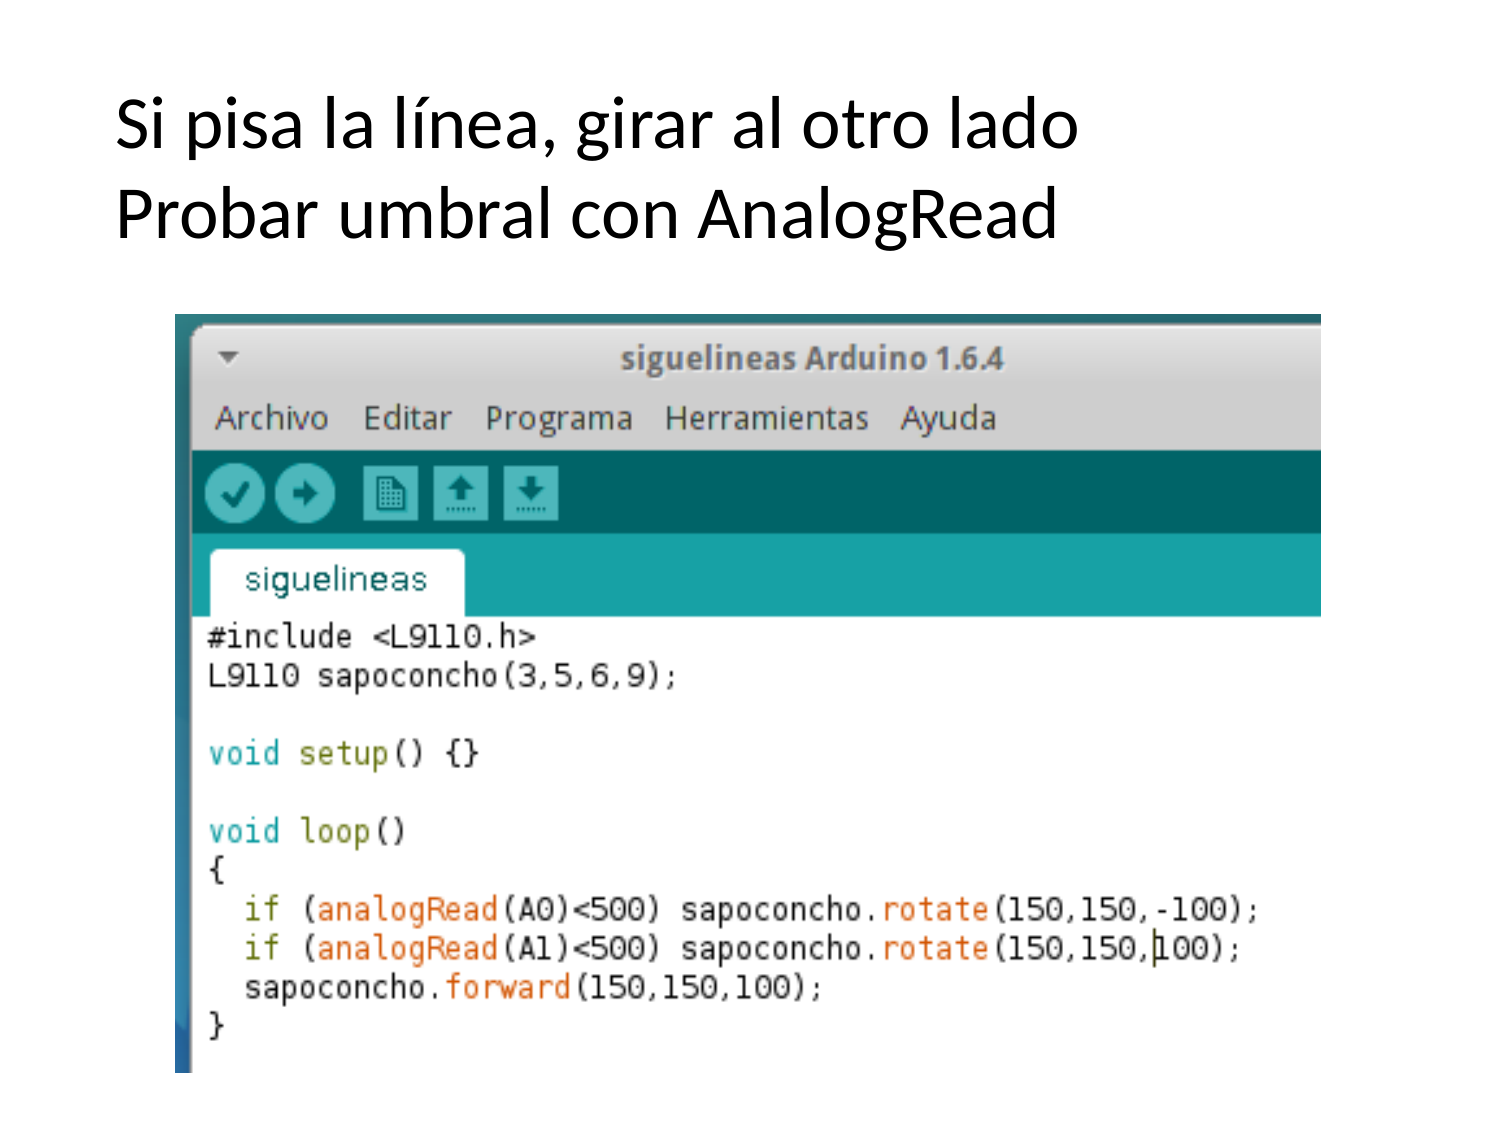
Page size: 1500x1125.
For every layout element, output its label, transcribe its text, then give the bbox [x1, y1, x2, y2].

text_box Si pisa la línea, girar al otro lado Probar umbral con AnalogRead [100, 66, 1129, 264]
picture [175, 314, 1321, 1073]
